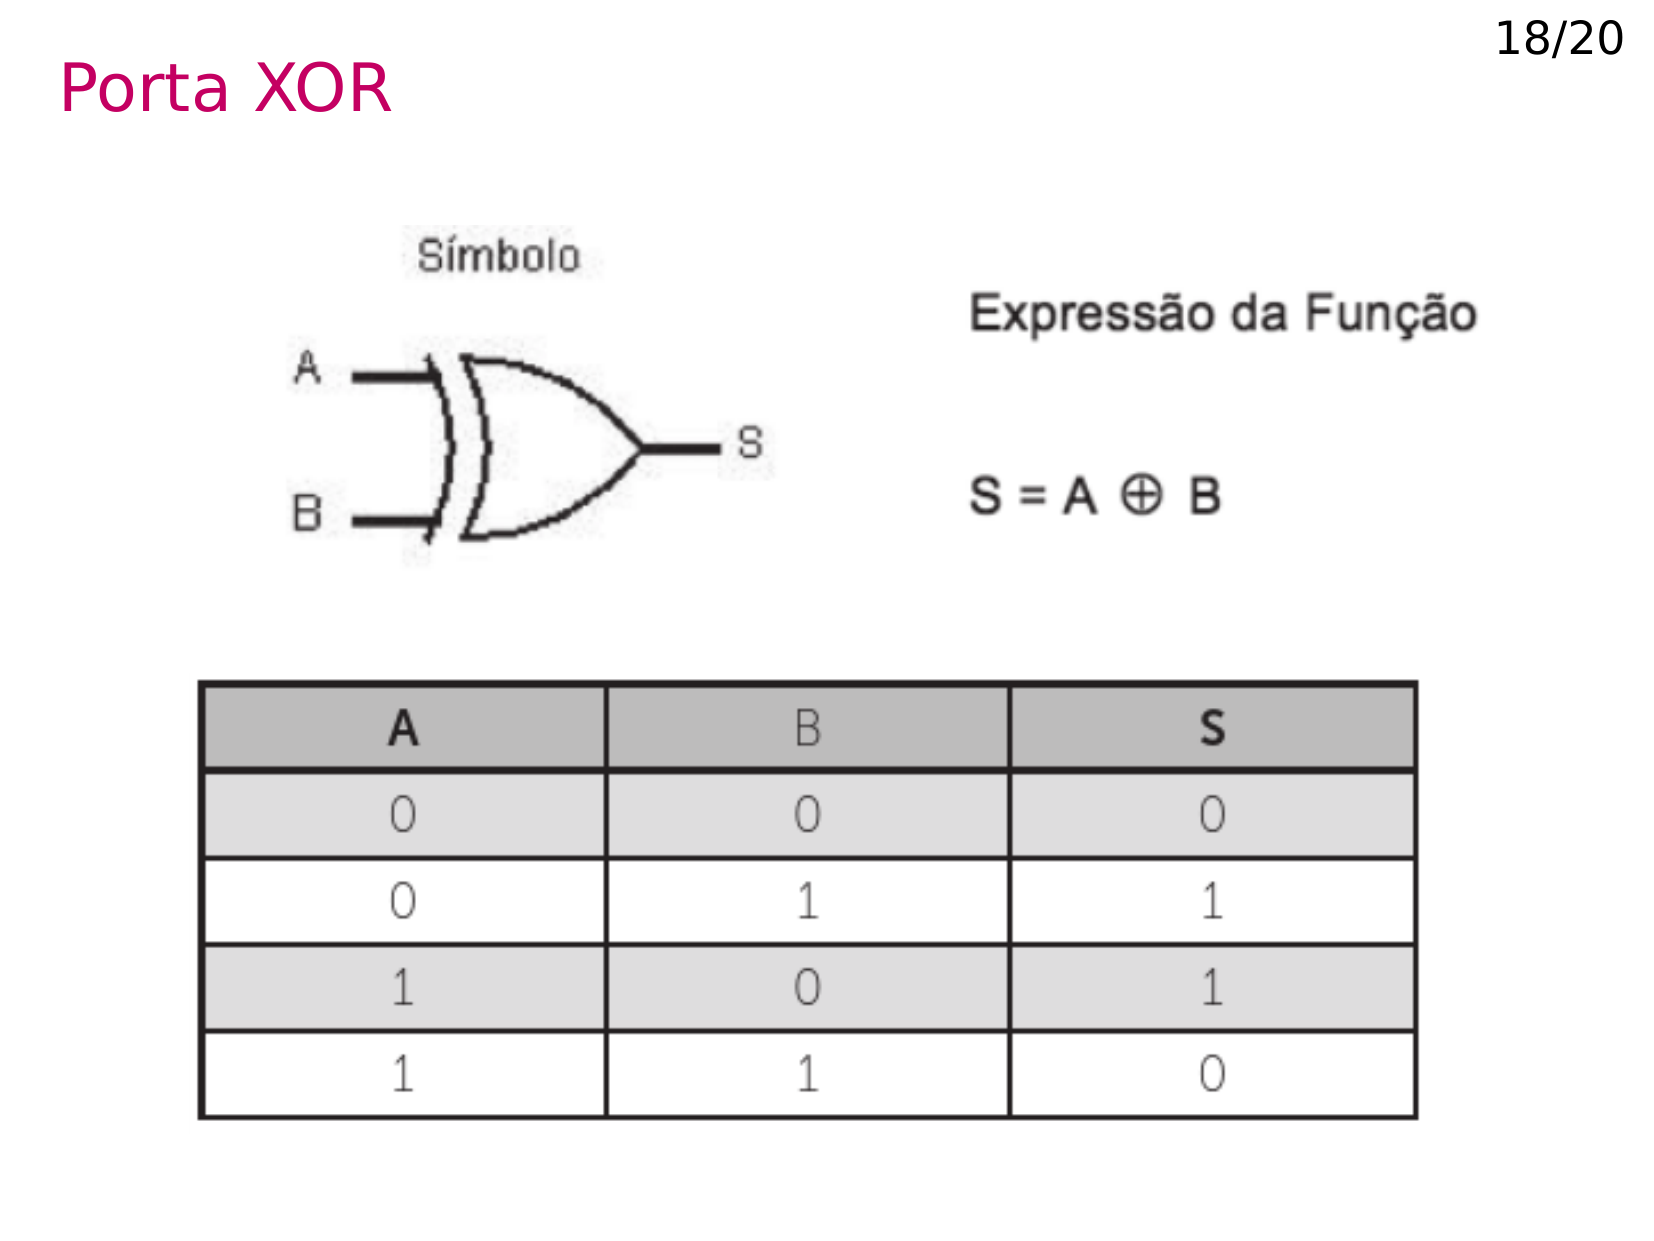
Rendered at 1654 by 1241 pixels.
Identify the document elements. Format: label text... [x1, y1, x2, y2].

picture [262, 225, 1501, 591]
title Porta XOR [59, 29, 1625, 148]
picture [188, 673, 1435, 1134]
